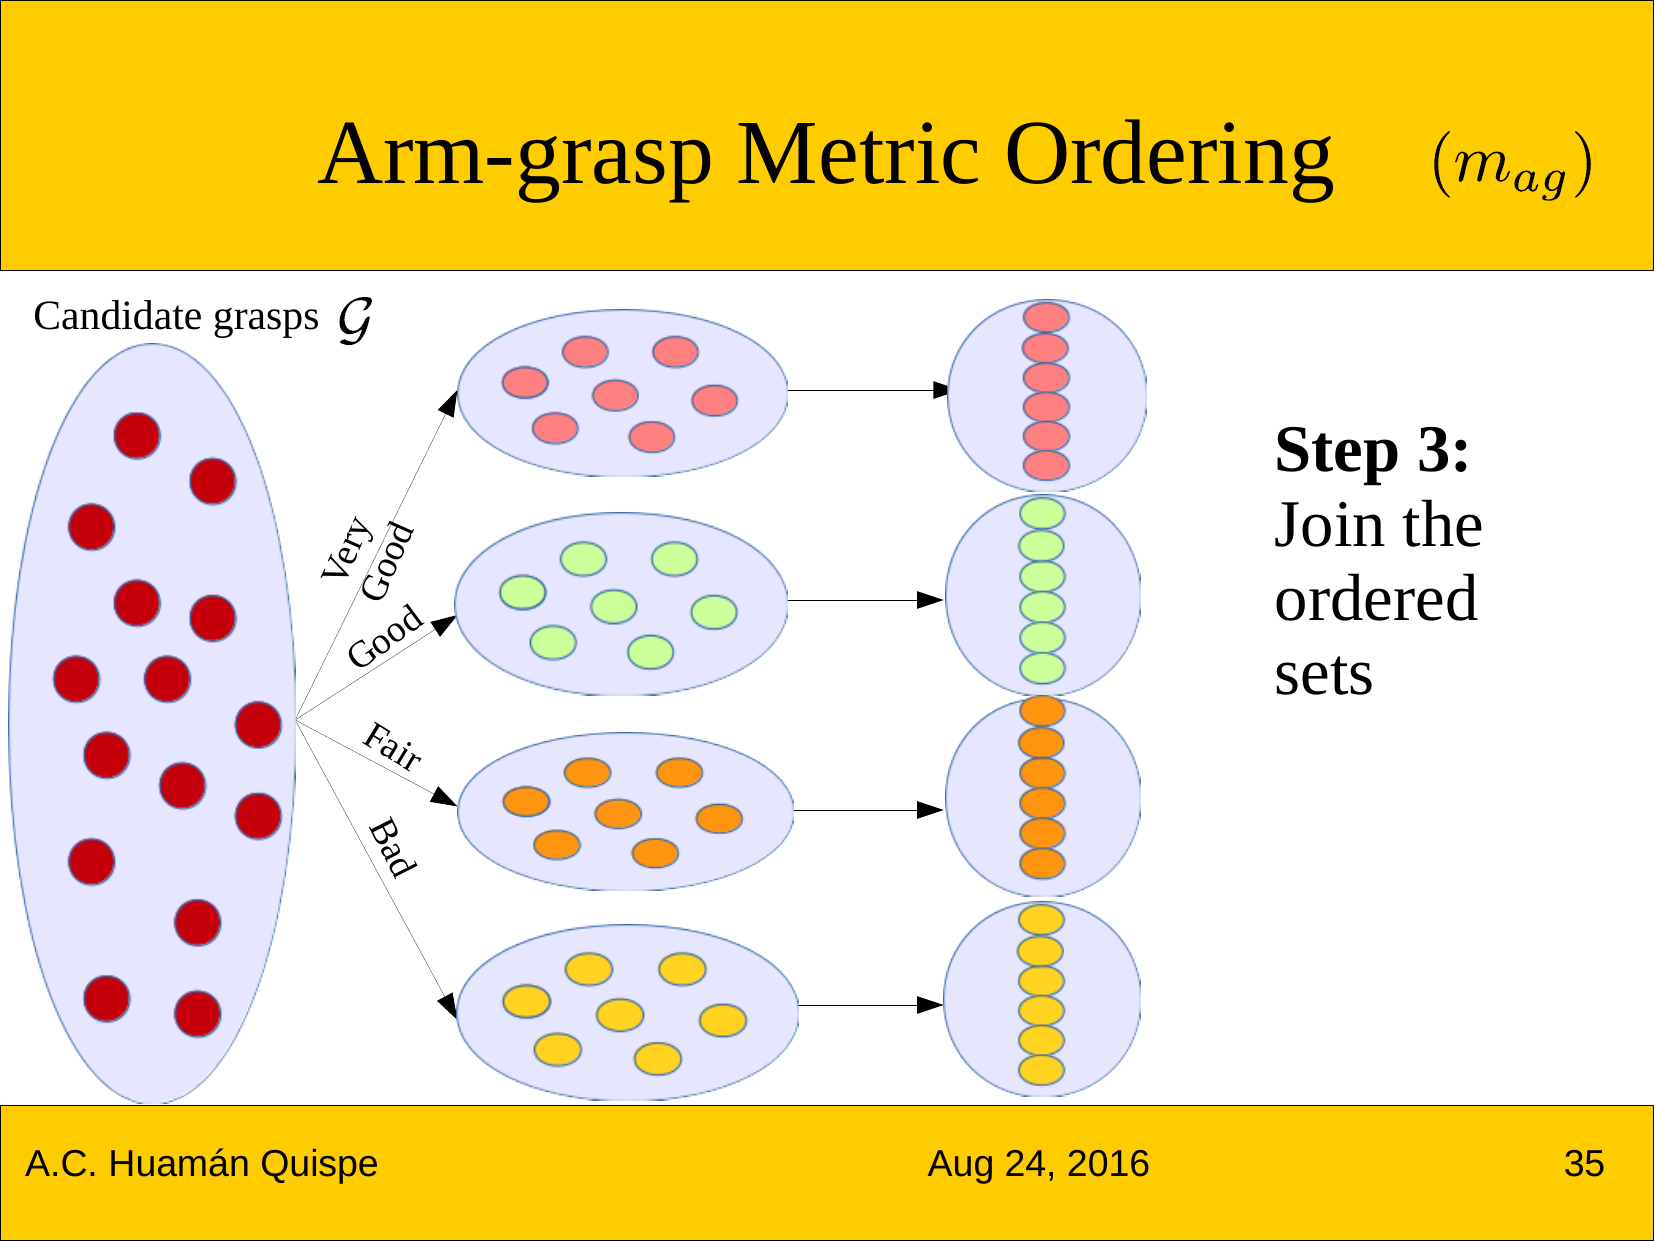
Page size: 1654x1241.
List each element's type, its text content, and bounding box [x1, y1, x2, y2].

text_box Good [322, 581, 447, 695]
title Arm-grasp Metric Ordering [82, 49, 1571, 257]
picture [943, 901, 1141, 1098]
picture [945, 494, 1141, 897]
picture [454, 512, 788, 696]
text_box [336, 296, 376, 346]
picture [8, 343, 296, 1104]
text_box Fair [340, 699, 447, 795]
text_box [1427, 131, 1598, 201]
text_box Bad [347, 794, 463, 949]
text_box Very Good [299, 408, 430, 608]
picture [457, 309, 788, 477]
text_box Candidate grasps [18, 285, 346, 347]
picture [947, 299, 1147, 492]
picture [457, 732, 794, 891]
text_box Step 3: Join the ordered sets [1260, 405, 1621, 856]
picture [456, 924, 799, 1101]
